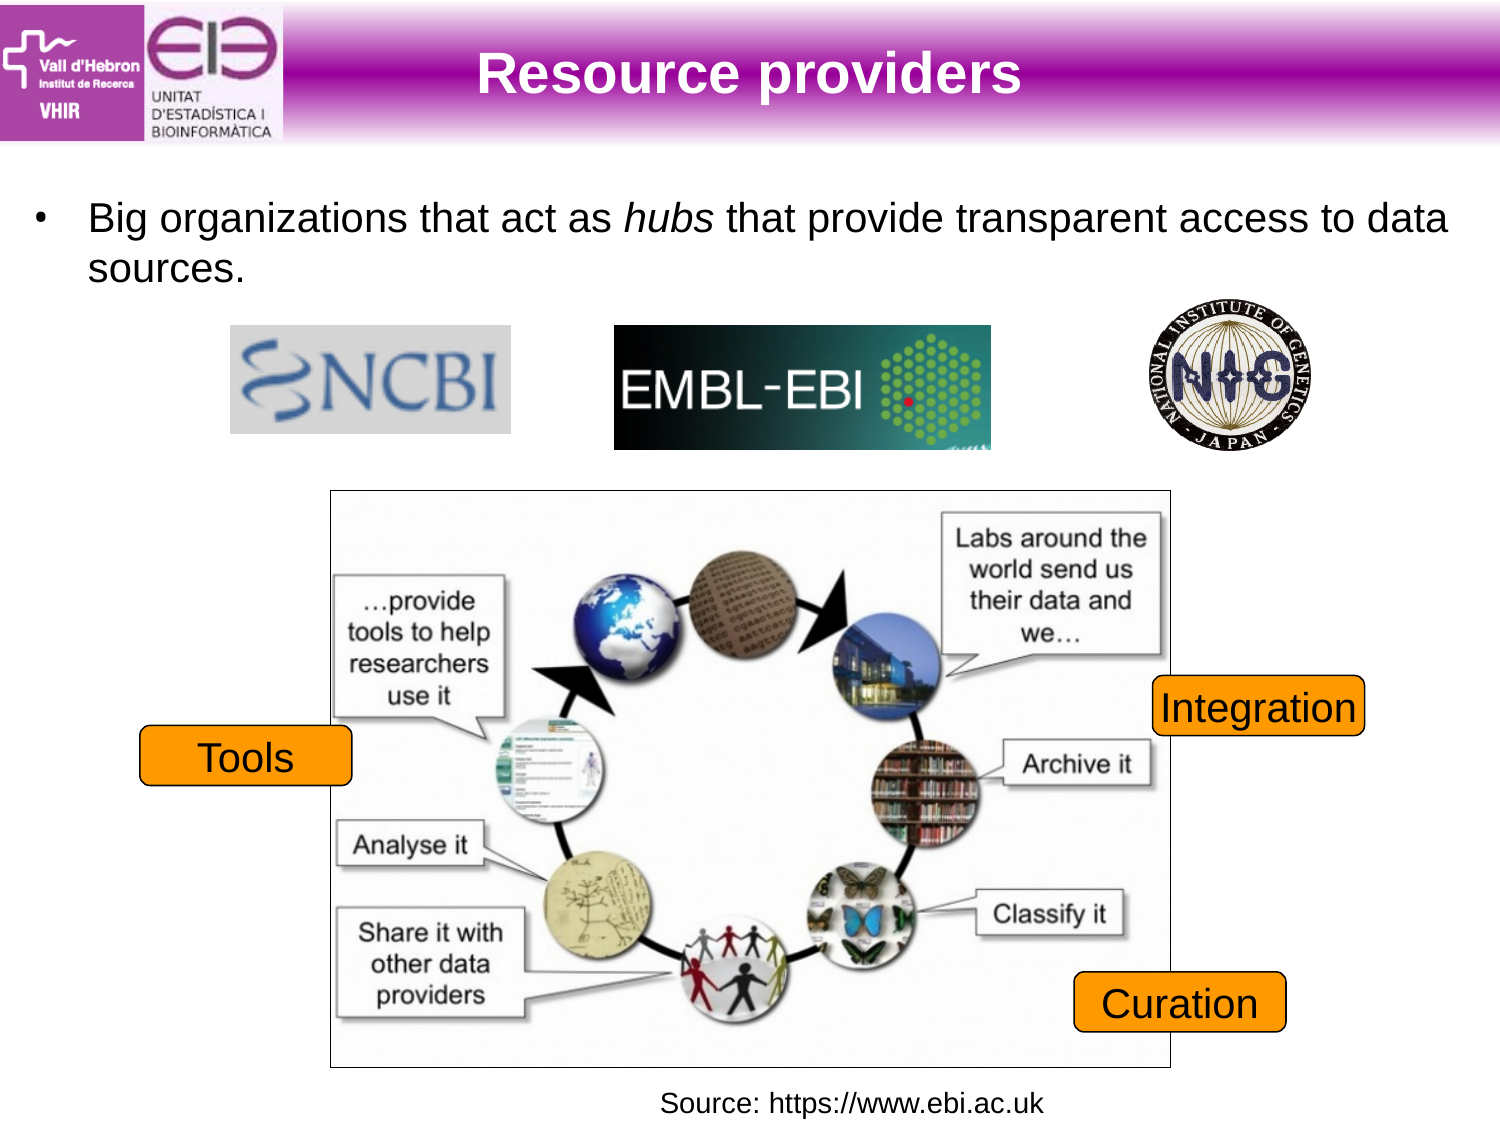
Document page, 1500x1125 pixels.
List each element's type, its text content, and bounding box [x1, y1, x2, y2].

text_box Tools [139, 725, 352, 786]
text_box Big organizations that act as hubs that provide transparent access to data sources. [18, 183, 1489, 326]
picture [0, 5, 284, 141]
text_box Integration [1152, 675, 1365, 736]
text_box Resource providers [0, 0, 1500, 148]
picture [614, 325, 991, 450]
text_box Curation [1074, 971, 1286, 1032]
picture [330, 490, 1171, 1068]
picture [1140, 284, 1336, 465]
text_box Source: https://www.ebi.ac.uk [645, 1080, 1081, 1125]
picture [230, 325, 511, 434]
